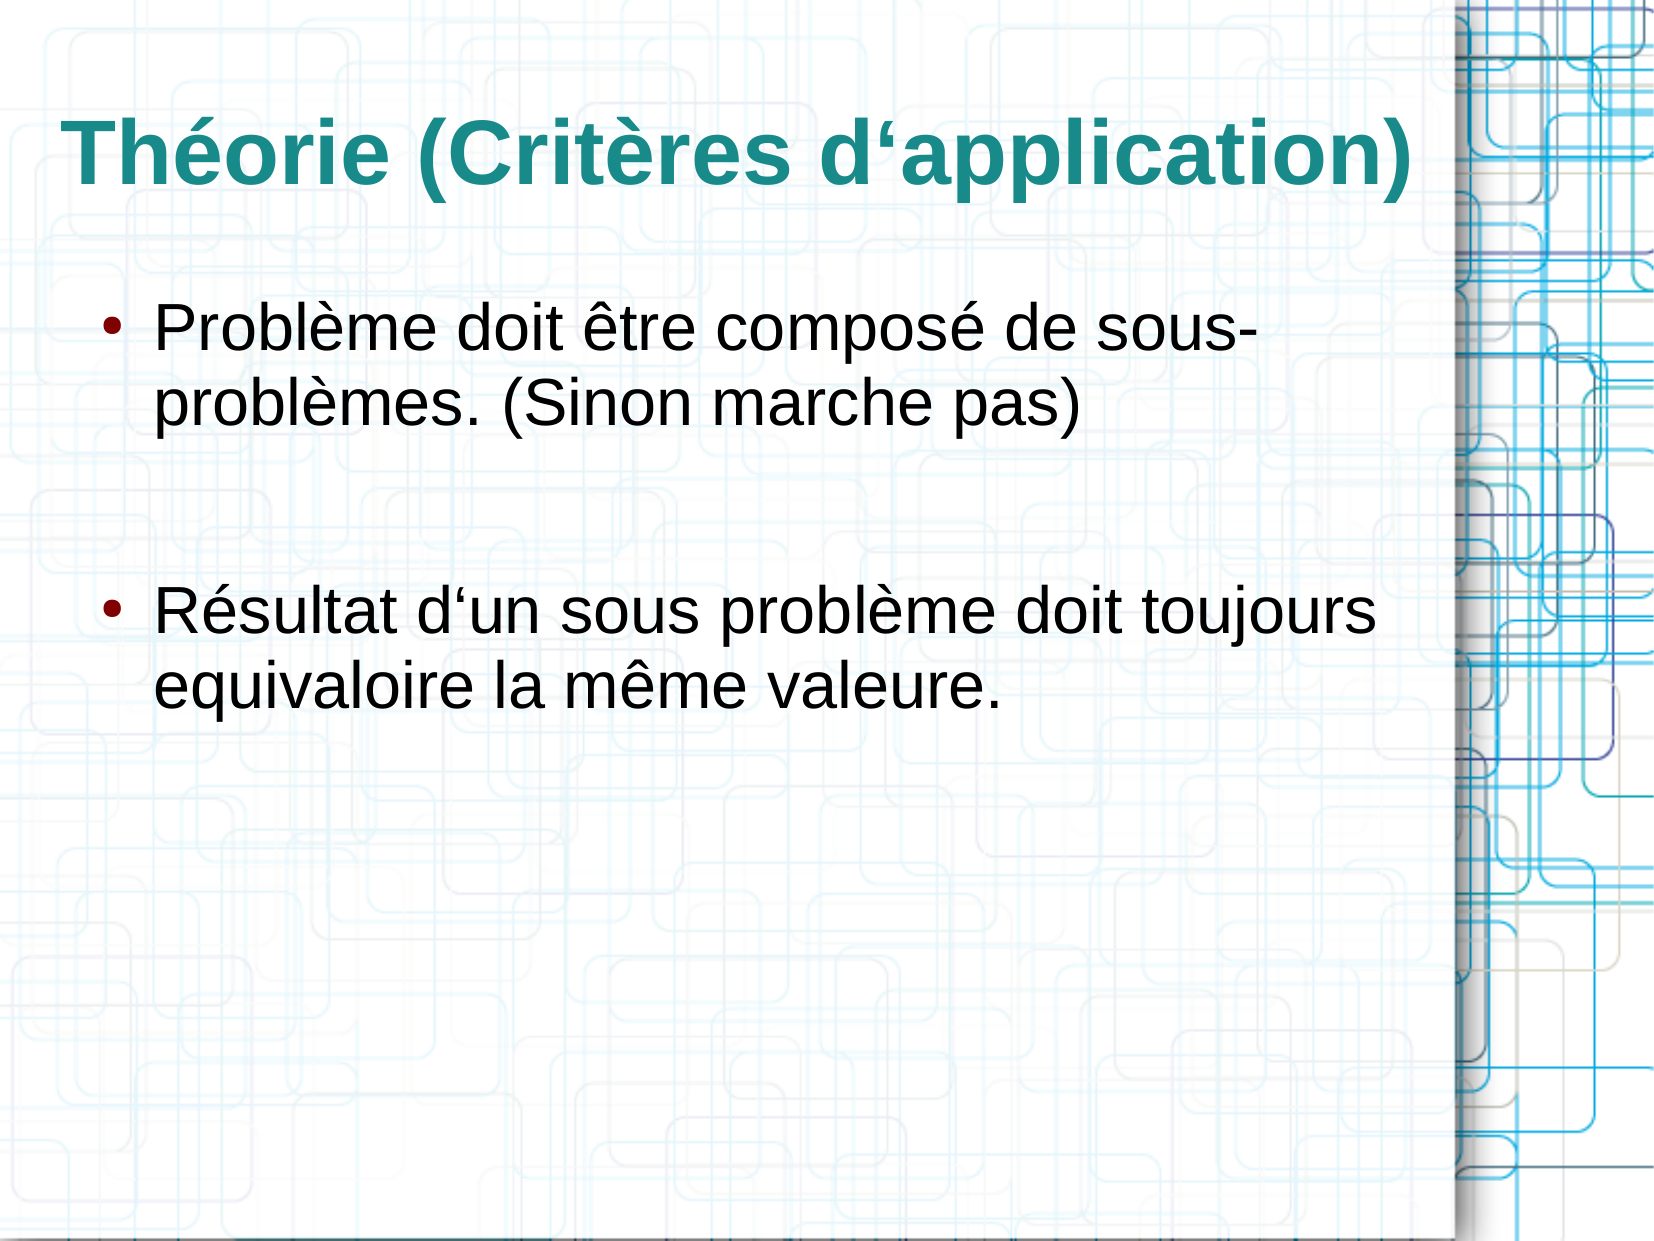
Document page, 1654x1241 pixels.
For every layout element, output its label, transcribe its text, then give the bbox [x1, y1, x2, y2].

picture [0, 0, 1654, 1241]
list Problème doit être composé de sous-problèmes. (Sinon marche pas) Résultat d‘un sous problème doit toujours equivaloire la même valeure. [82, 290, 1418, 1010]
title Théorie (Critères d‘application) [59, 49, 1418, 257]
